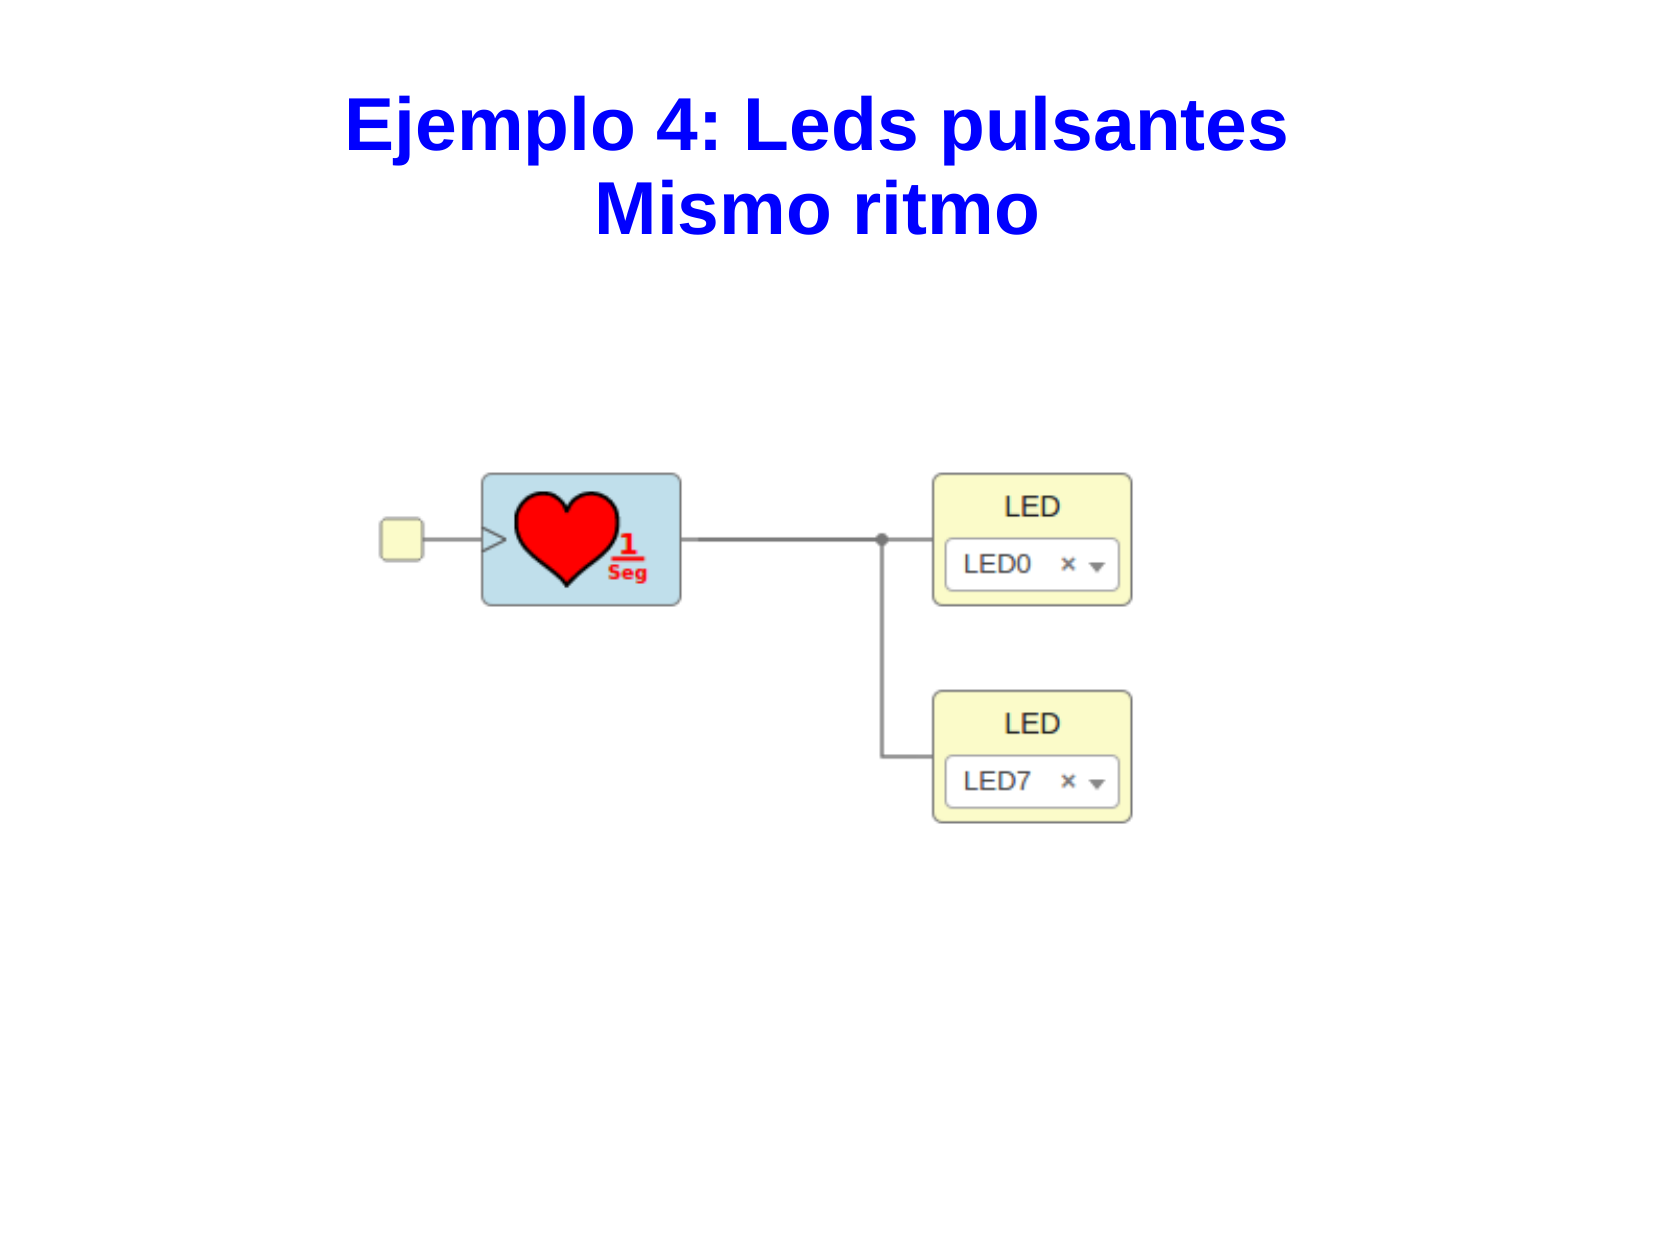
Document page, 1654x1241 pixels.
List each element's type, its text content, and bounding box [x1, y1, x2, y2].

picture [348, 419, 1156, 850]
text_box Ejemplo 4: Leds pulsantes Mismo ritmo [90, 75, 1546, 258]
